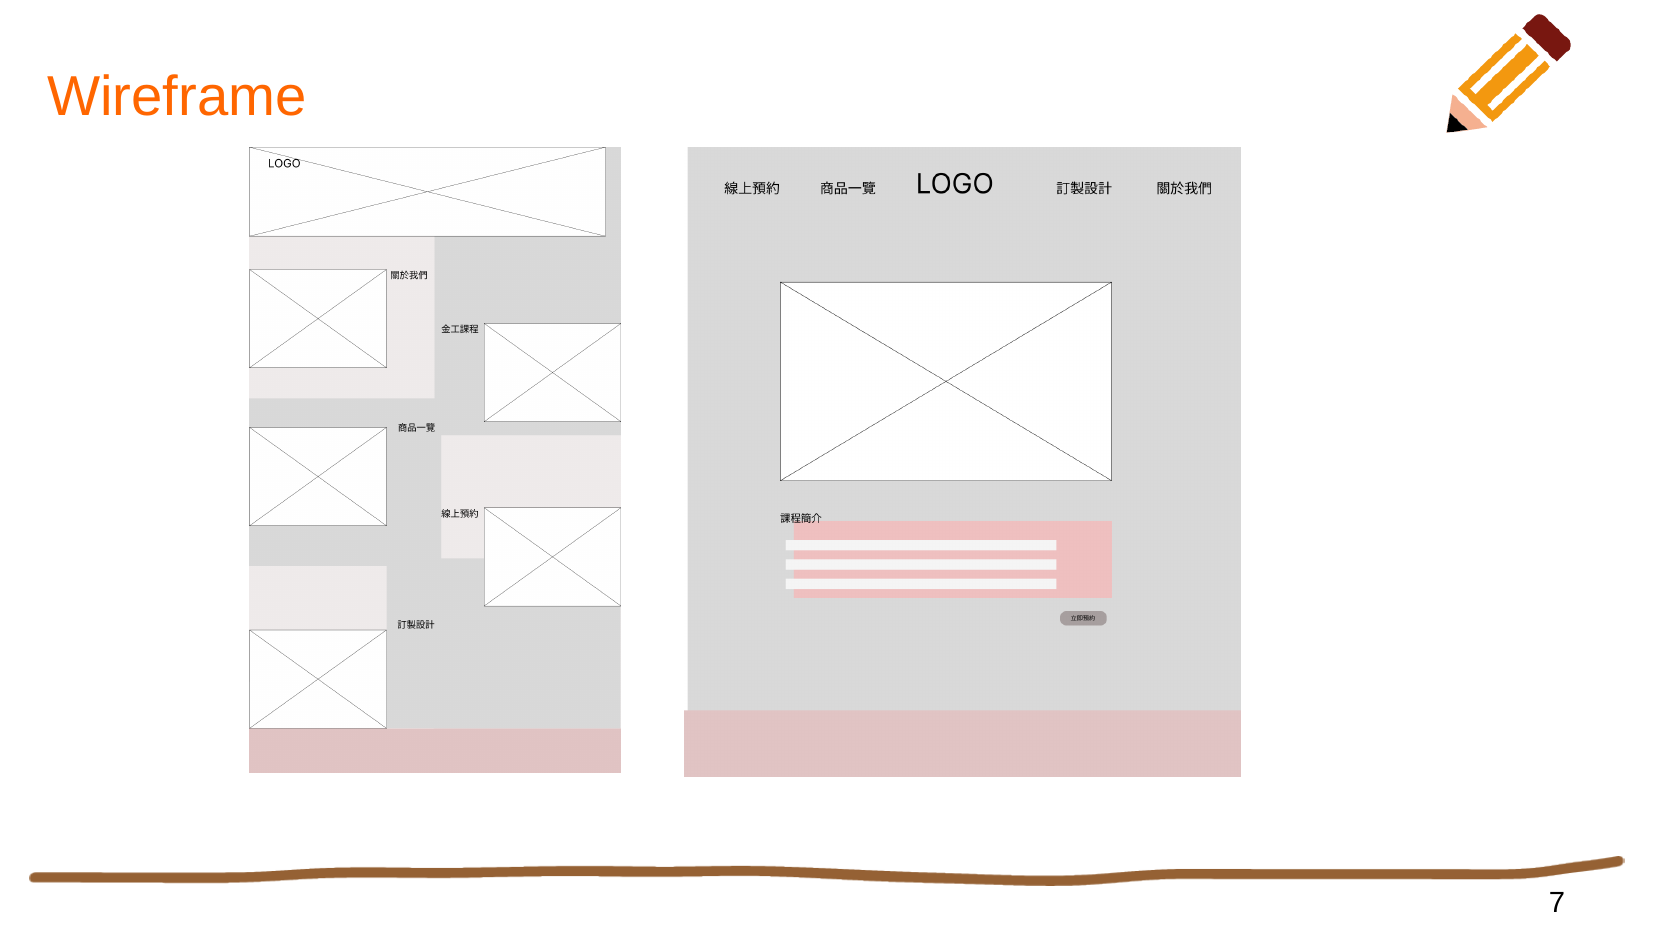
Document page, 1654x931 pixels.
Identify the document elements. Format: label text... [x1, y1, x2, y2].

picture [684, 147, 1241, 777]
picture [29, 856, 1625, 886]
title Wireframe [0, 44, 857, 148]
picture [1446, 14, 1571, 133]
picture [249, 147, 621, 773]
